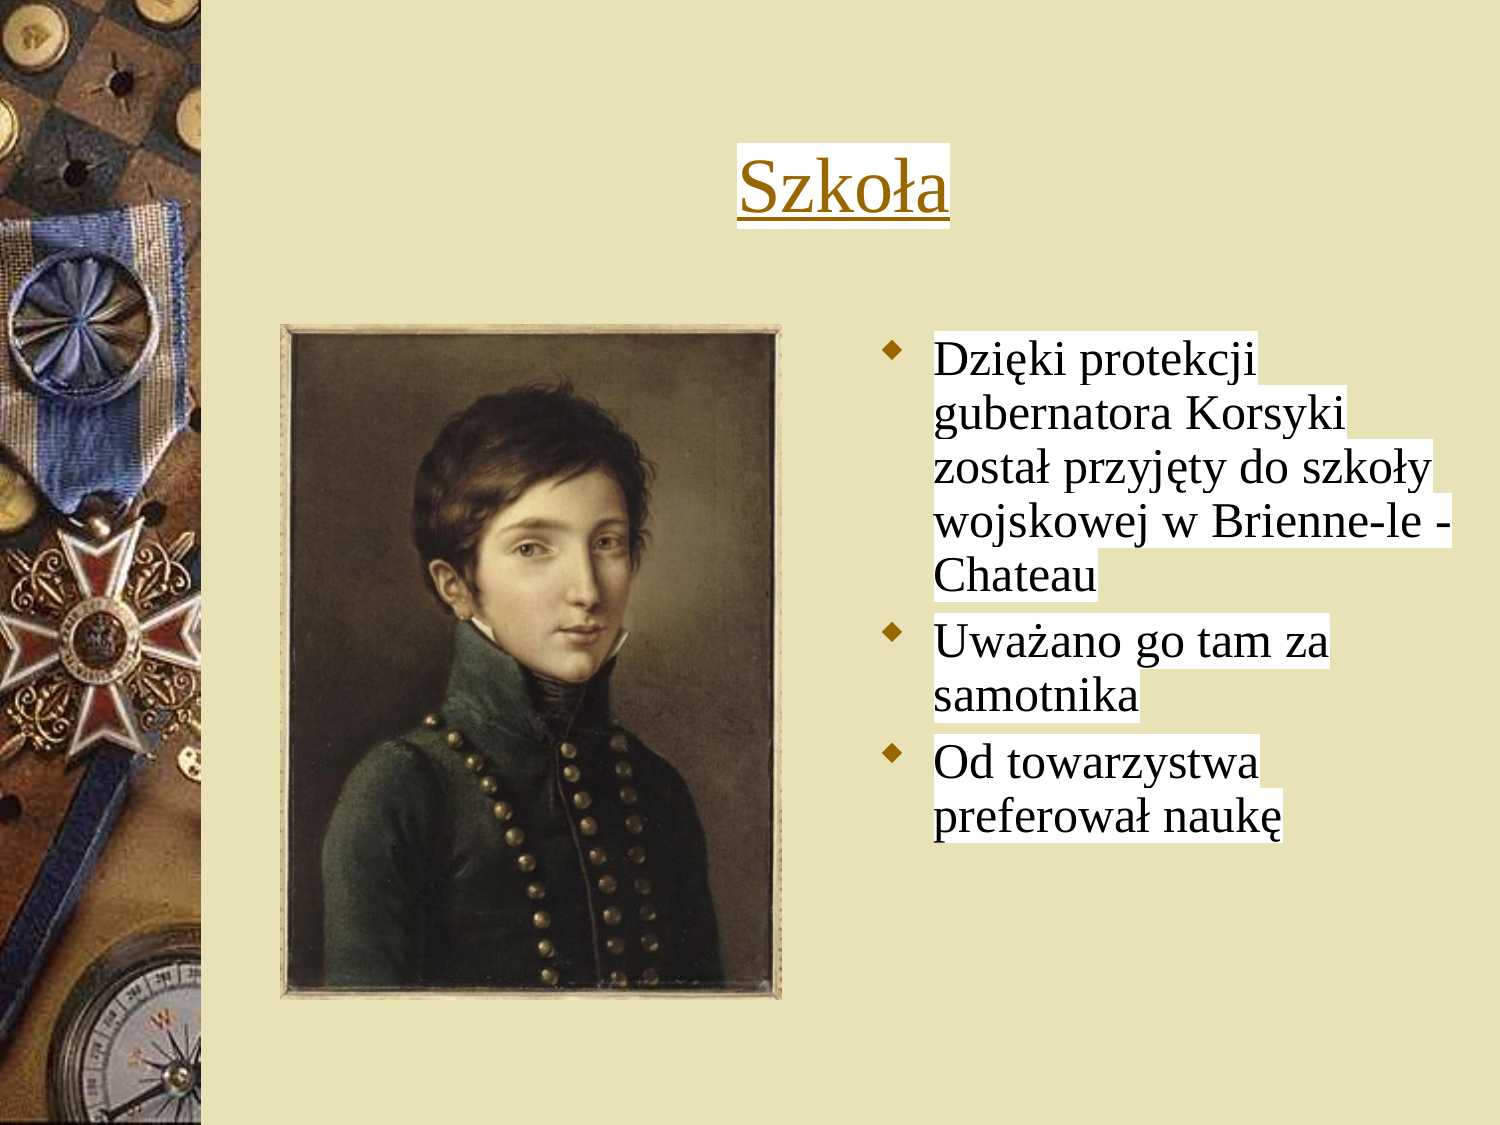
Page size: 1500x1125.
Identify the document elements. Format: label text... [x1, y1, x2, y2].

list Dzięki protekcji gubernatora Korsyki został przyjęty do szkoły wojskowej w Brienne-le -Chateau Uważano go tam za samotnika Od towarzystwa preferował naukę [862, 324, 1476, 1000]
picture [0, 0, 201, 1125]
picture [280, 324, 782, 1000]
title Szkoła [224, 87, 1463, 275]
